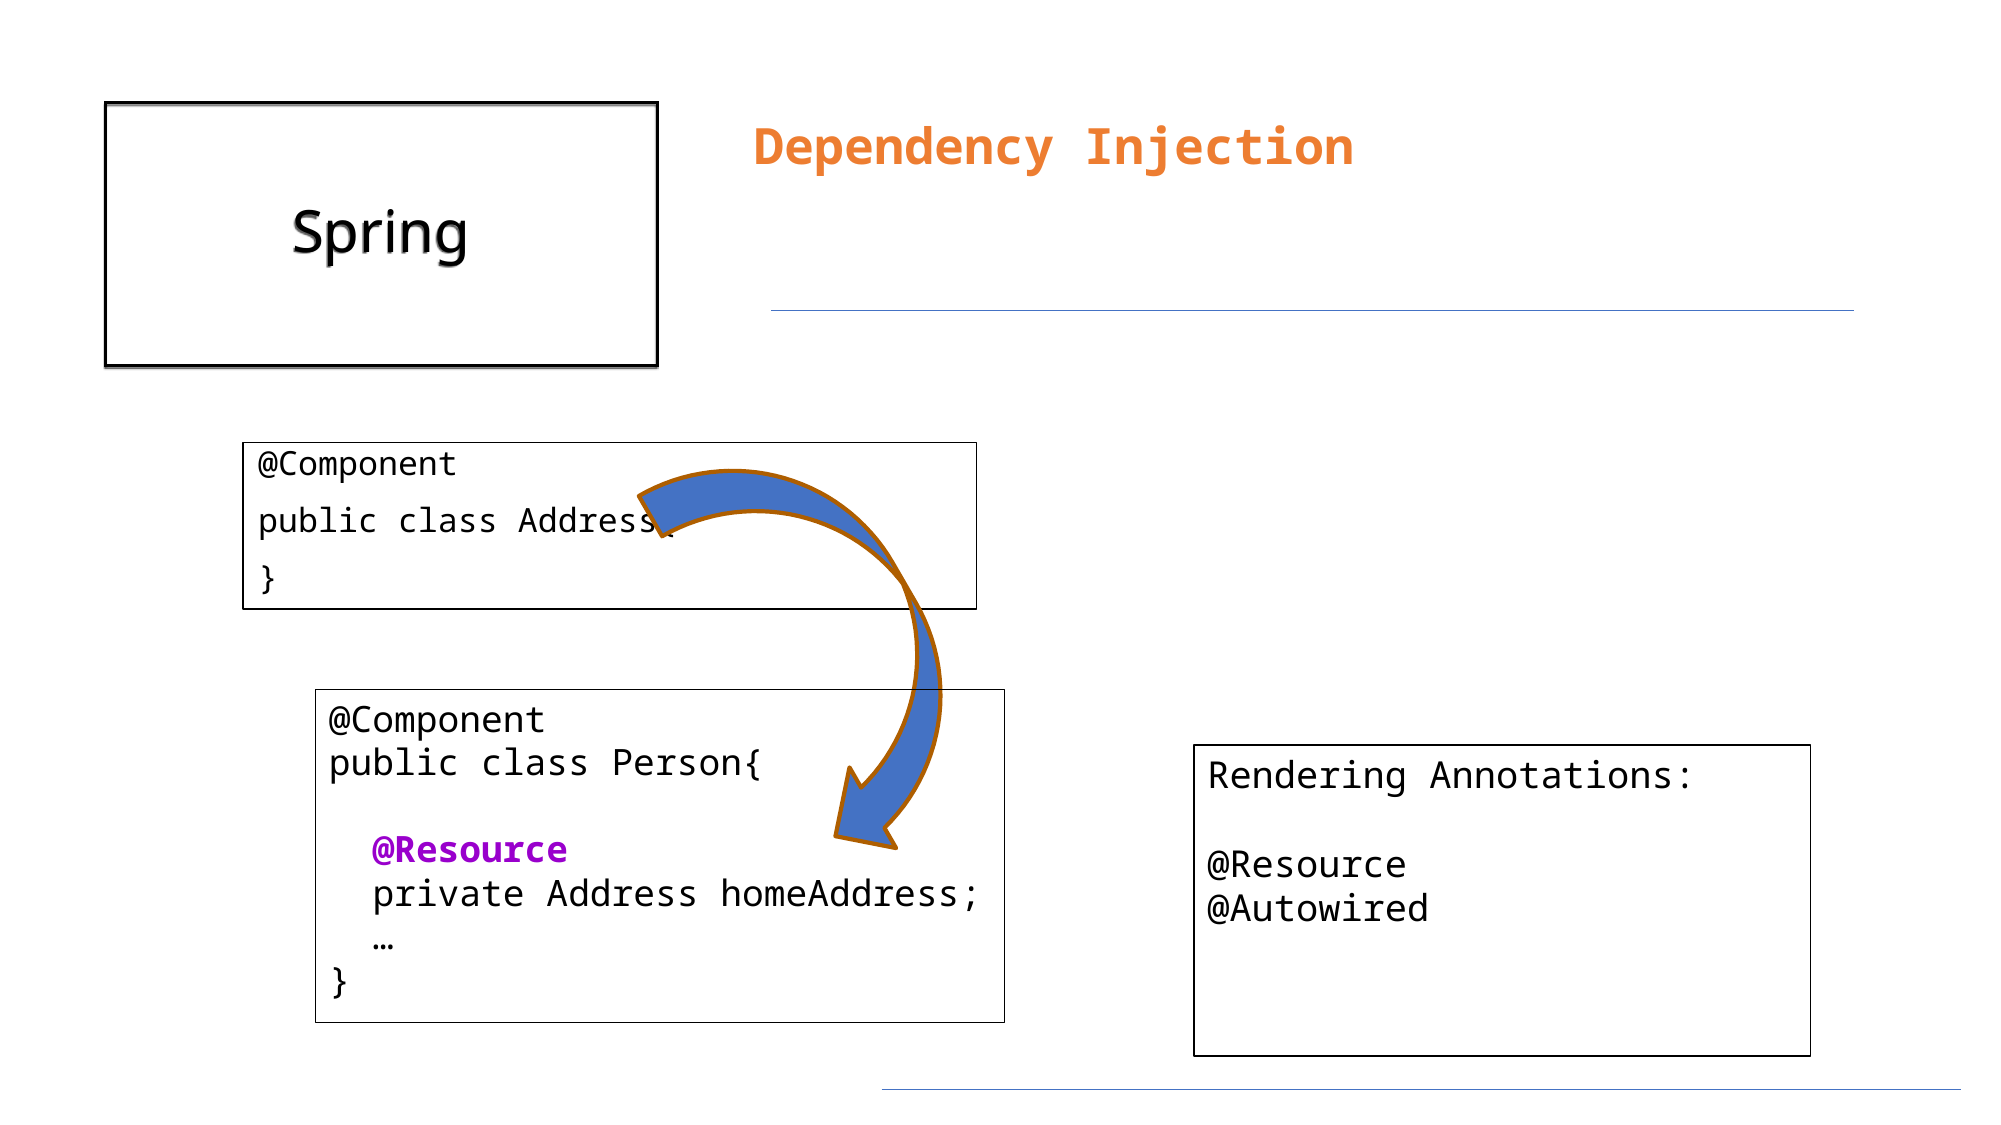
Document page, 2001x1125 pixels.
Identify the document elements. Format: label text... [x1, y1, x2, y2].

title Spring [105, 102, 658, 366]
text_box @Component public class Address{ } [243, 442, 977, 610]
text_box Dependency Injection [739, 107, 1740, 184]
text_box @Component public class Person{ @Resource private Address homeAddress; … } [315, 689, 1005, 1023]
text_box [638, 470, 941, 689]
text_box Rendering Annotations: @Resource @Autowired [1194, 744, 1811, 1057]
